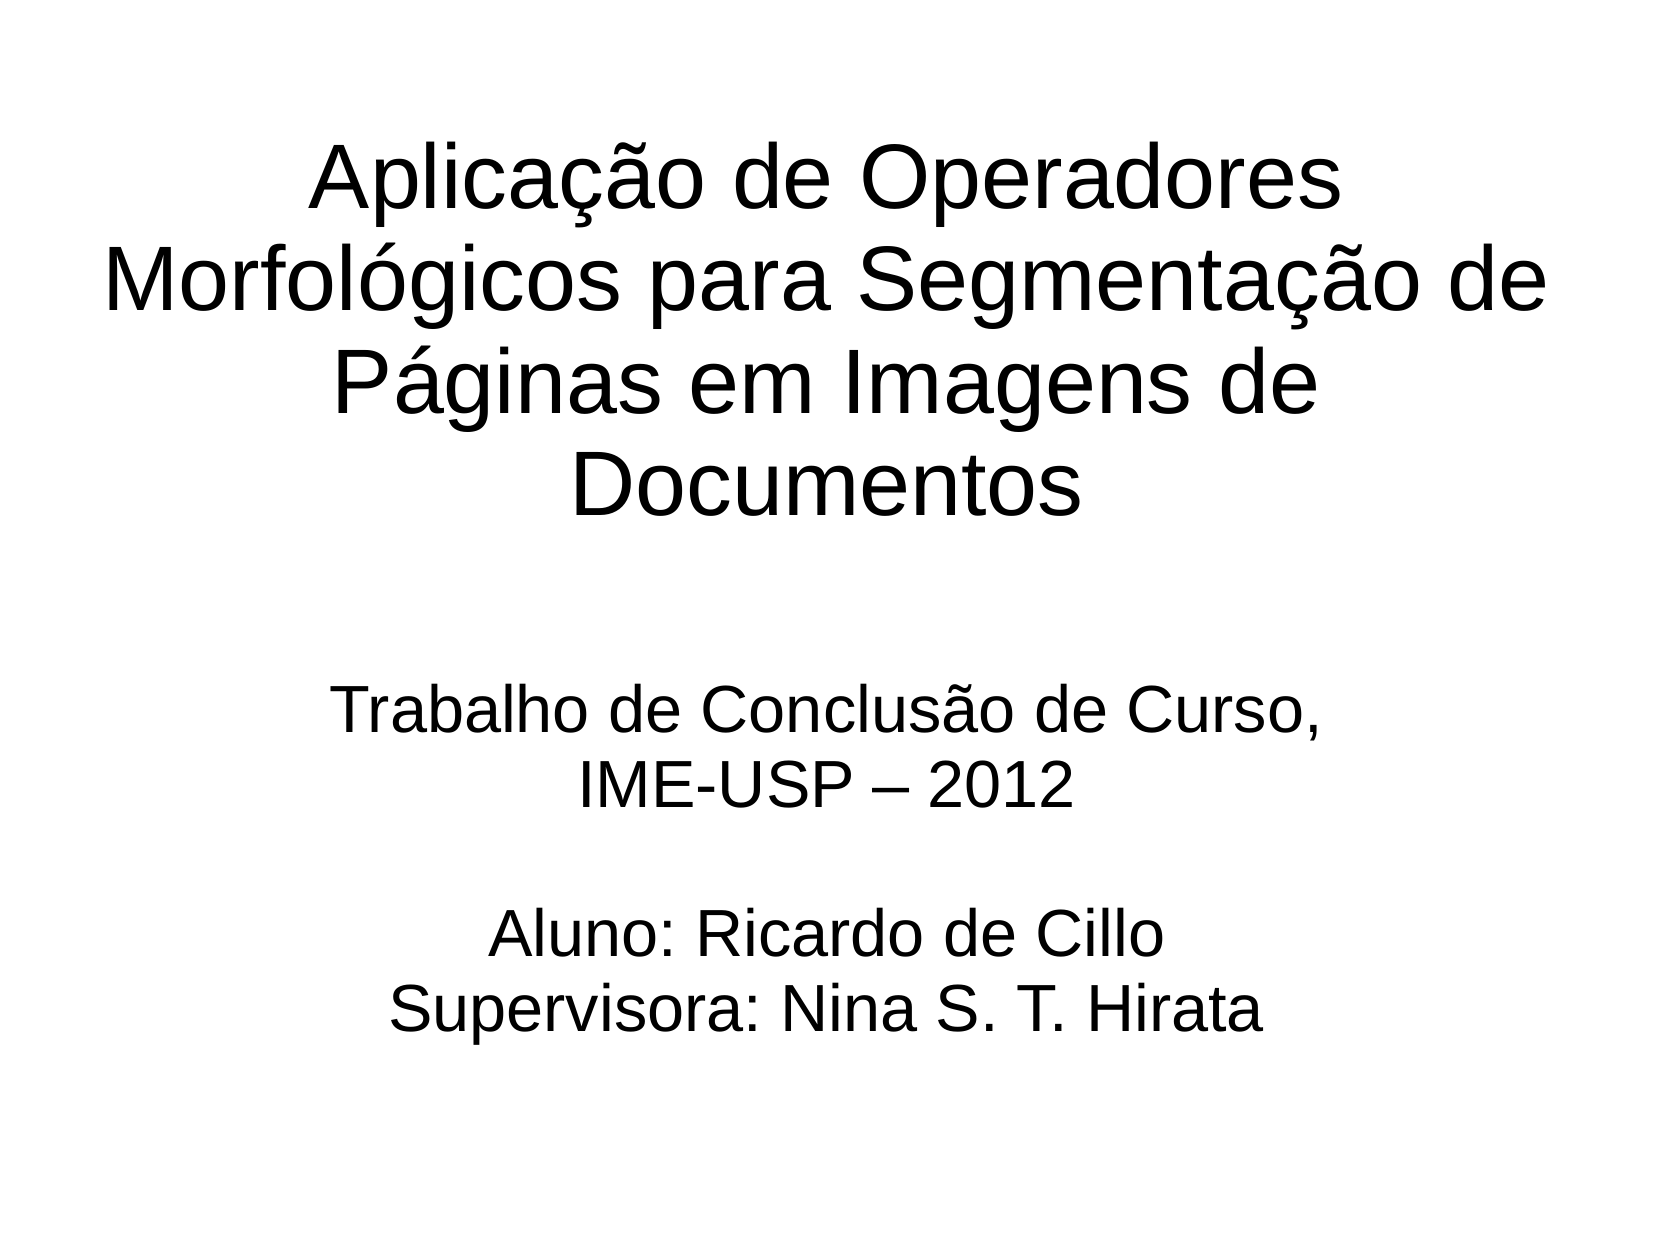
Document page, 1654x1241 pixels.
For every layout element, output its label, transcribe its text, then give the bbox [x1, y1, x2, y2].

subtitle Trabalho de Conclusão de Curso, IME-USP – 2012 Aluno: Ricardo de Cillo Supervisora: Nina S. T. Hirata [82, 449, 1571, 1241]
title Aplicação de Operadores Morfológicos para Segmentação de Páginas em Imagens de Documentos [82, 125, 1571, 449]
